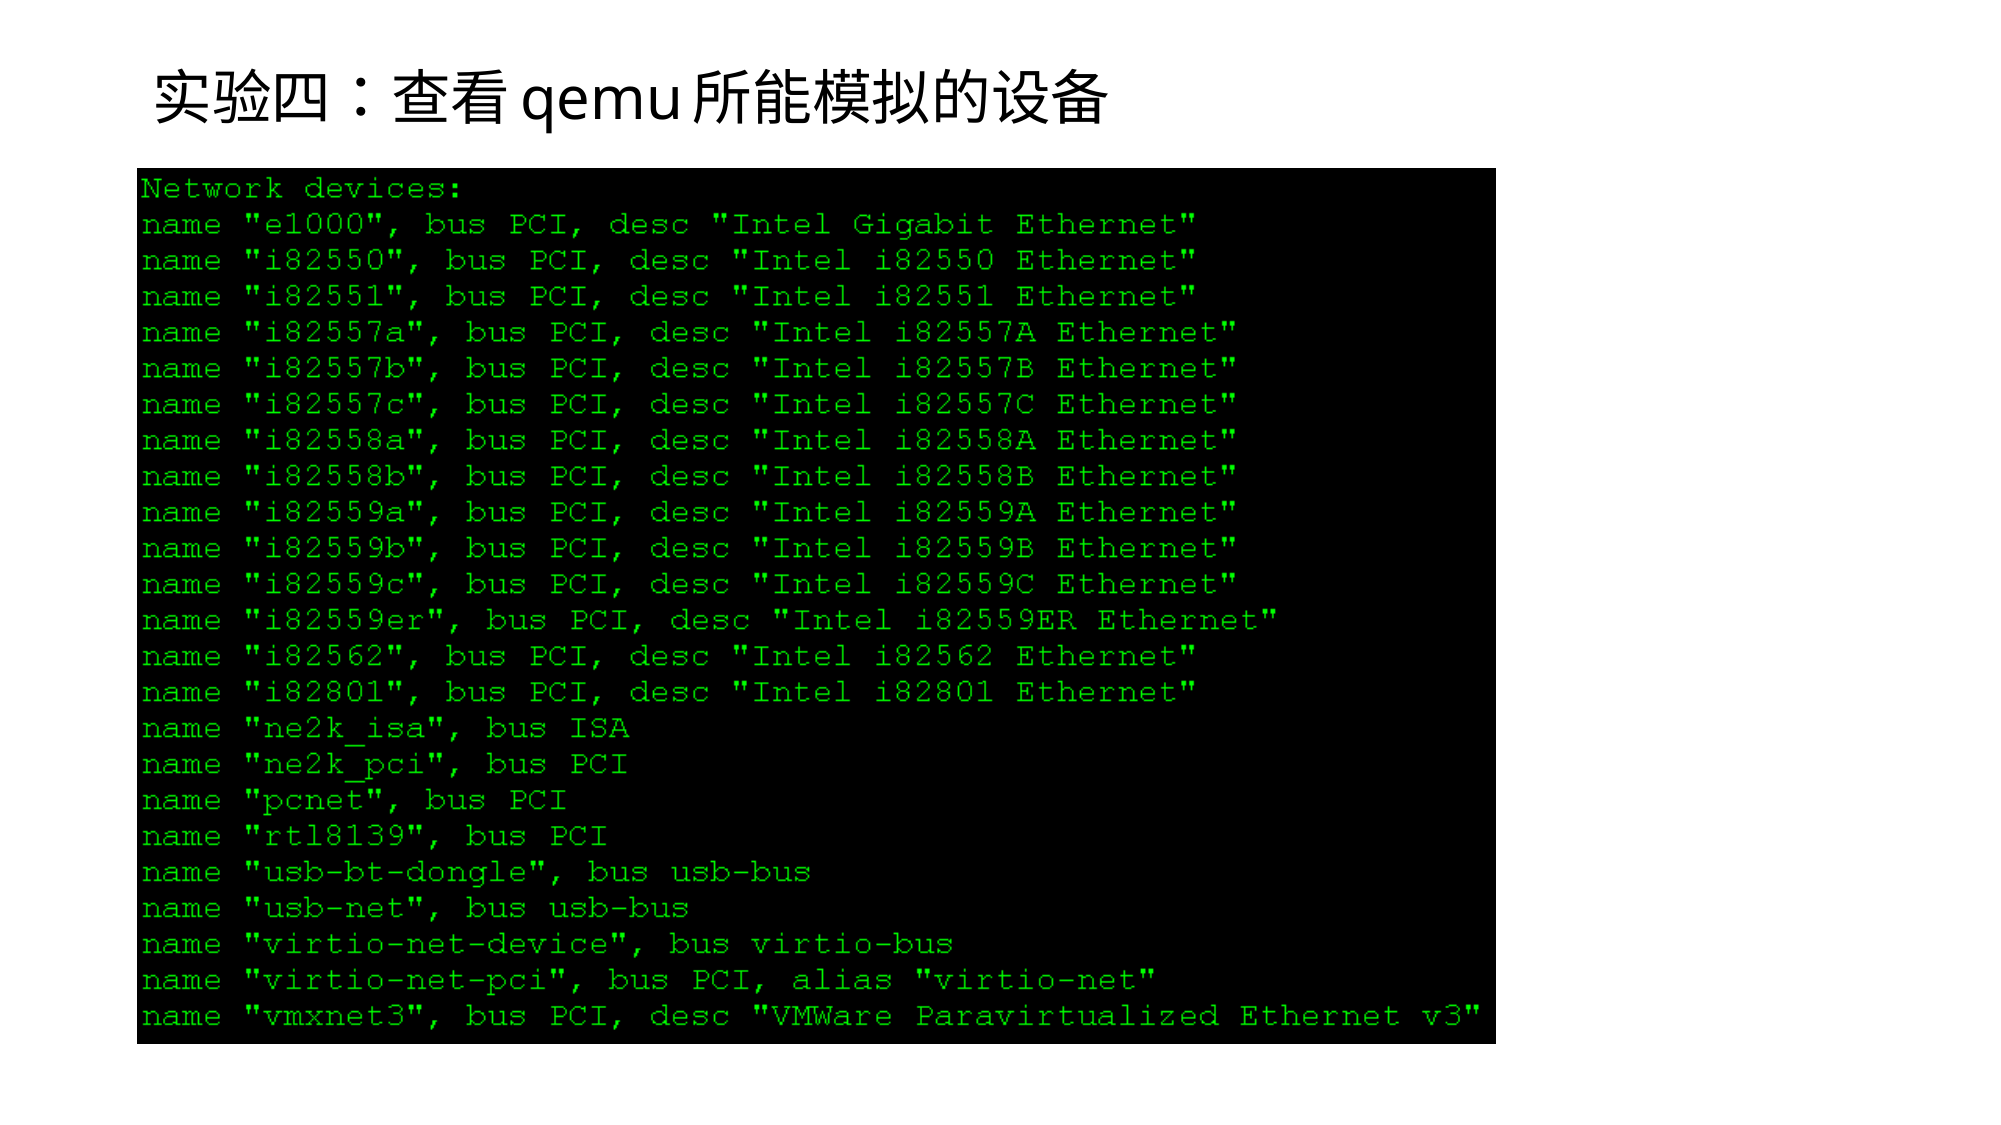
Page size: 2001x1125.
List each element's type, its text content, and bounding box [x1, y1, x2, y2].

picture [137, 168, 1496, 1044]
title 实验四：查看qemu所能模拟的设备 [137, 59, 1863, 140]
